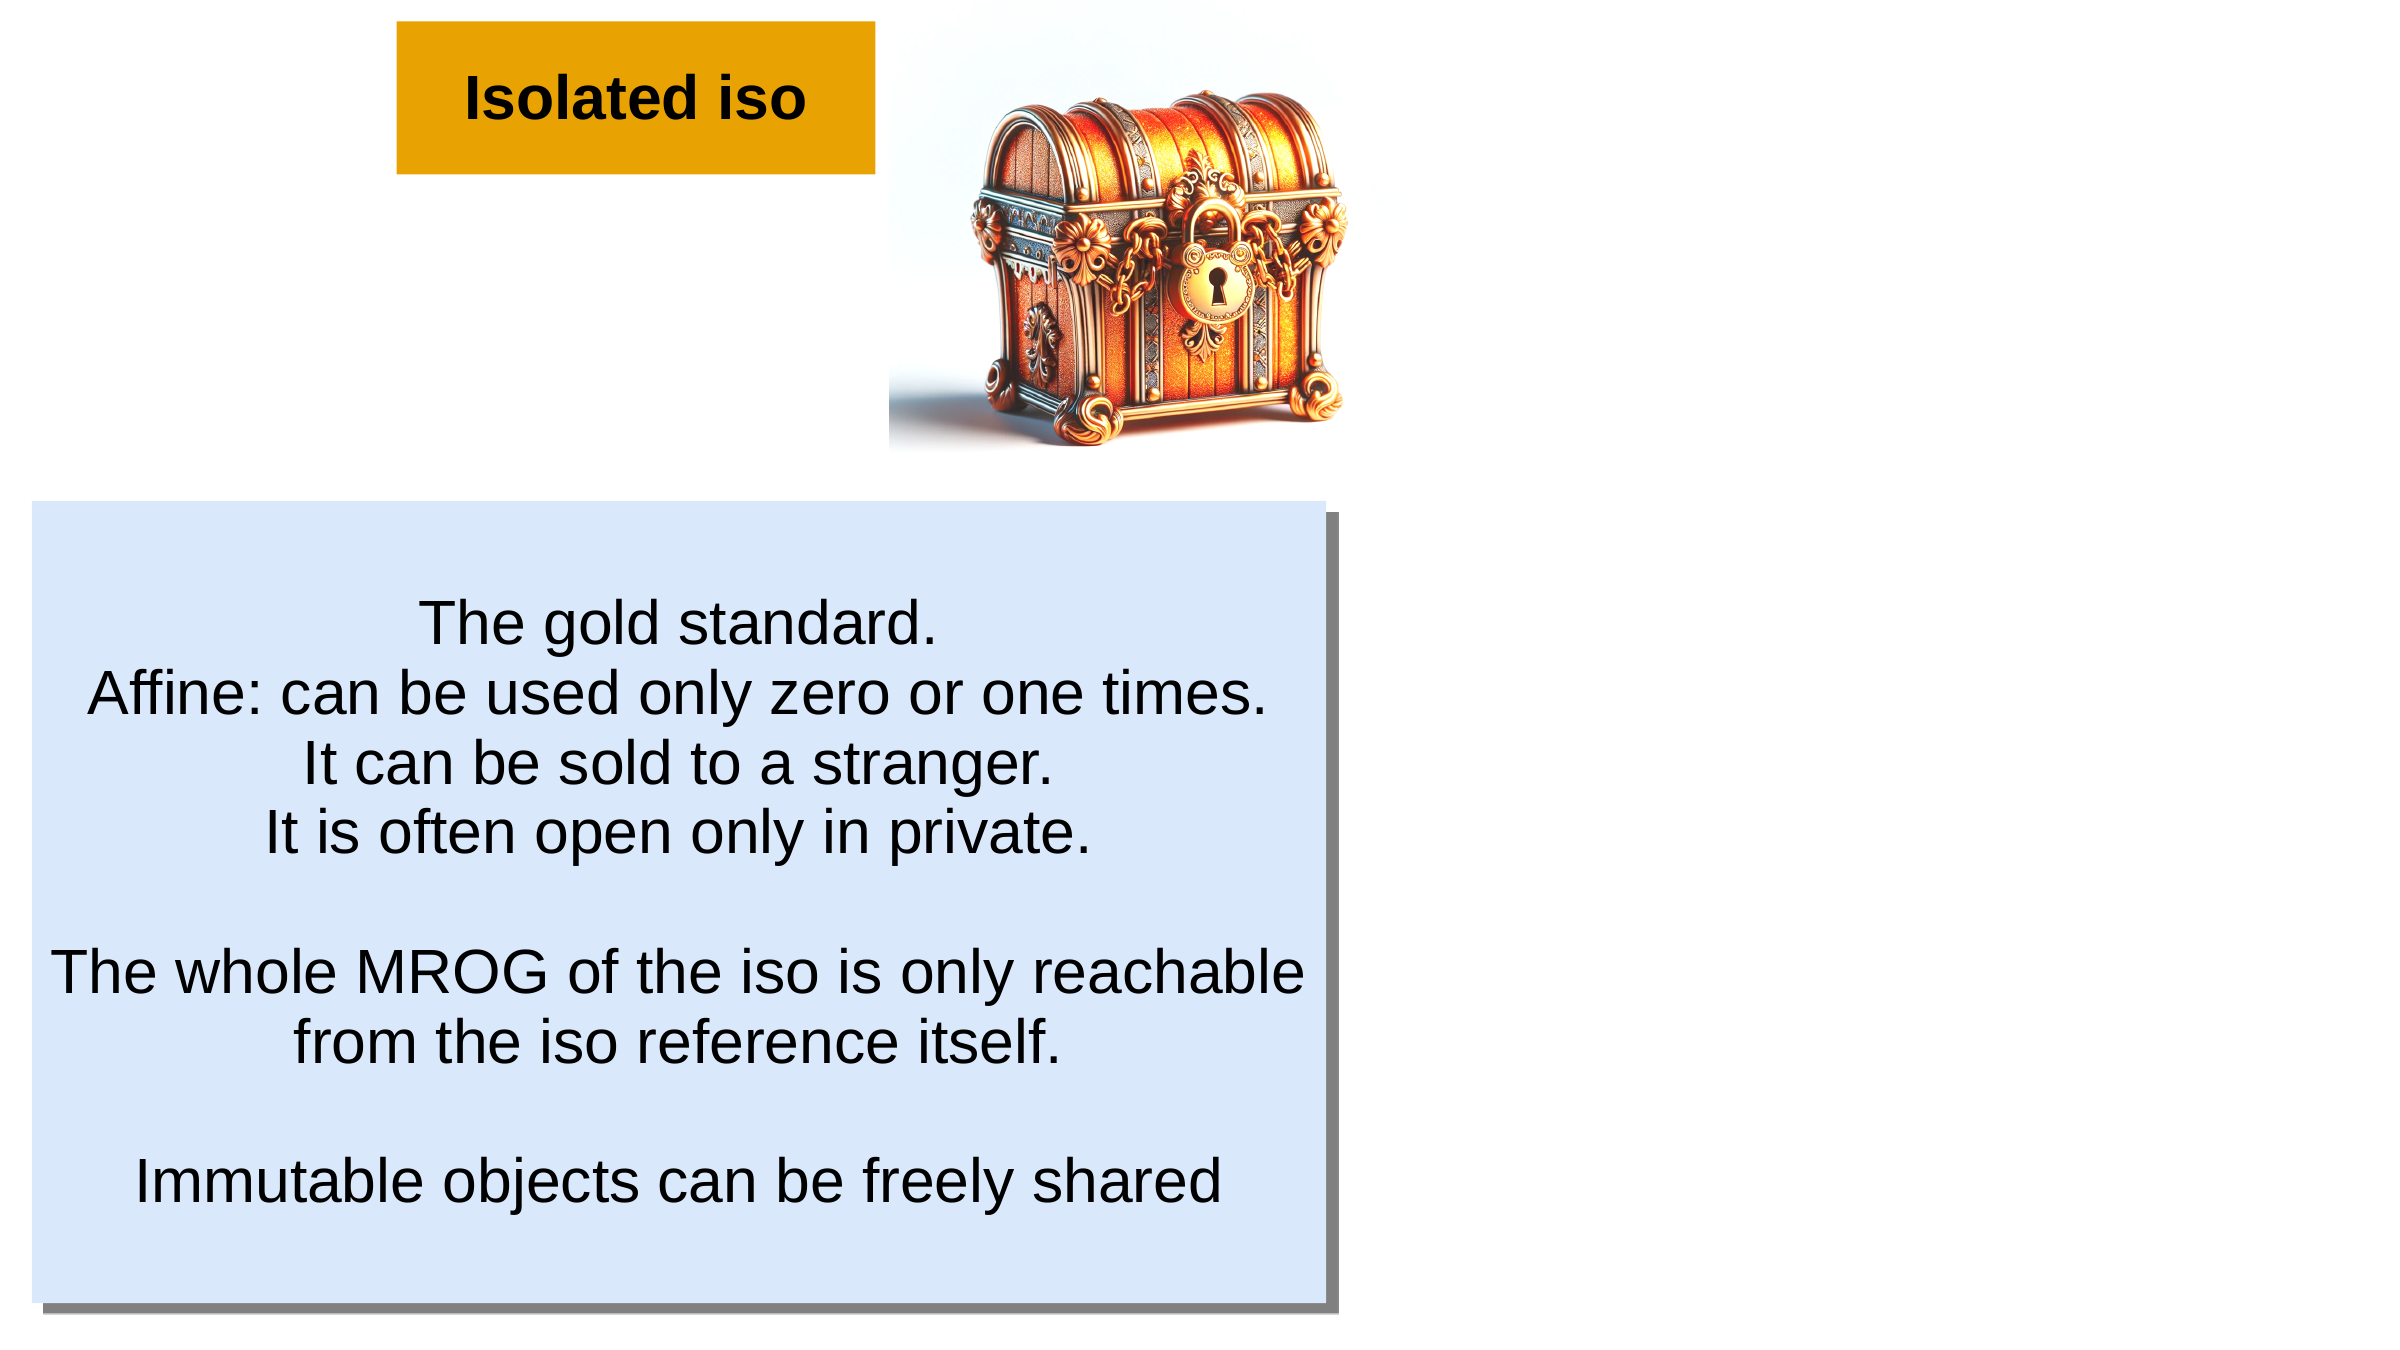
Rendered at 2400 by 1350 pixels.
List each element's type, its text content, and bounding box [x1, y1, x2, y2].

text_box The gold standard. Affine: can be used only zero or one times. It can be sold to a stranger. It is often open only in private. The whole MROG of the iso is only reachable from the iso reference itself. Immutable objects can be freely shared [31, 500, 1327, 1304]
text_box Isolated iso [396, 21, 876, 175]
picture [889, 0, 1426, 514]
